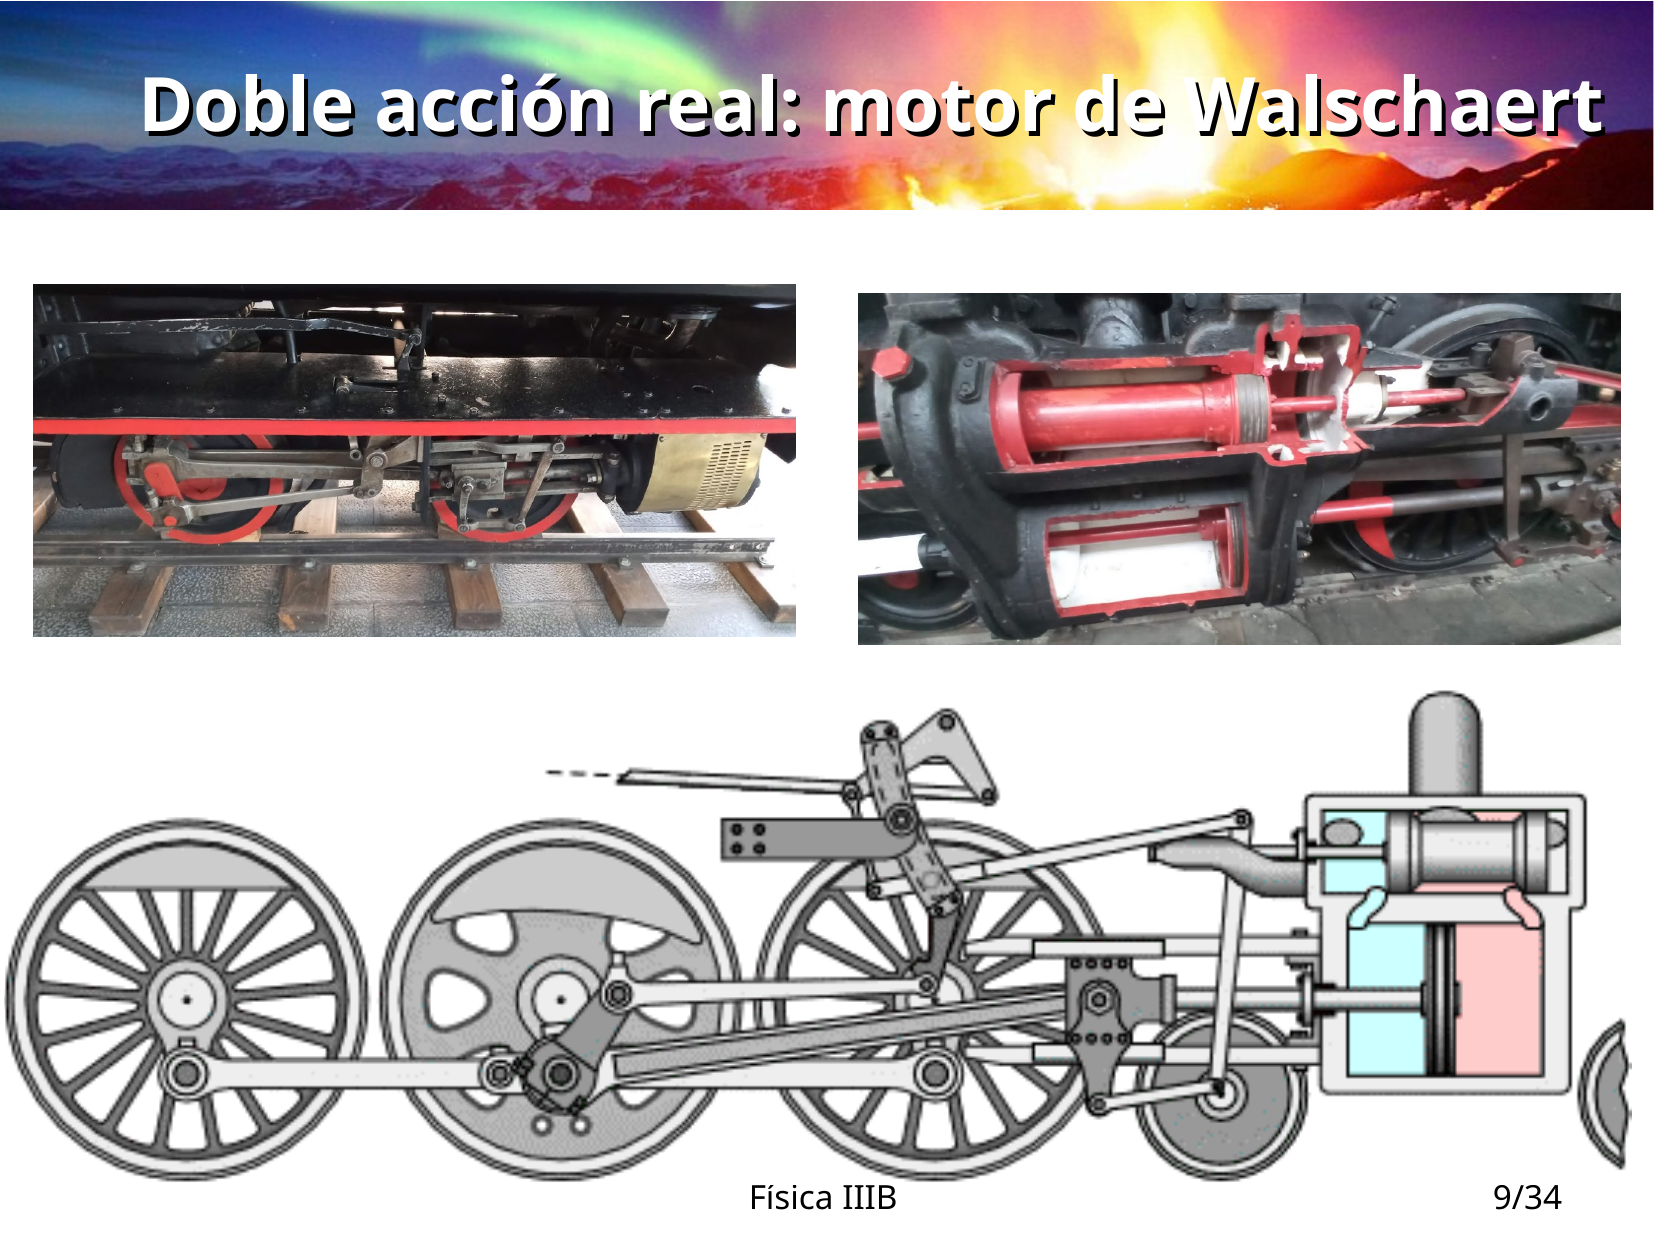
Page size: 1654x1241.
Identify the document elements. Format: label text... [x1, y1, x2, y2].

picture [33, 284, 796, 637]
picture [4, 689, 1632, 1186]
picture [858, 293, 1621, 646]
title Doble acción real: motor de Walschaert [45, 15, 1606, 191]
picture [0, 1, 1654, 210]
